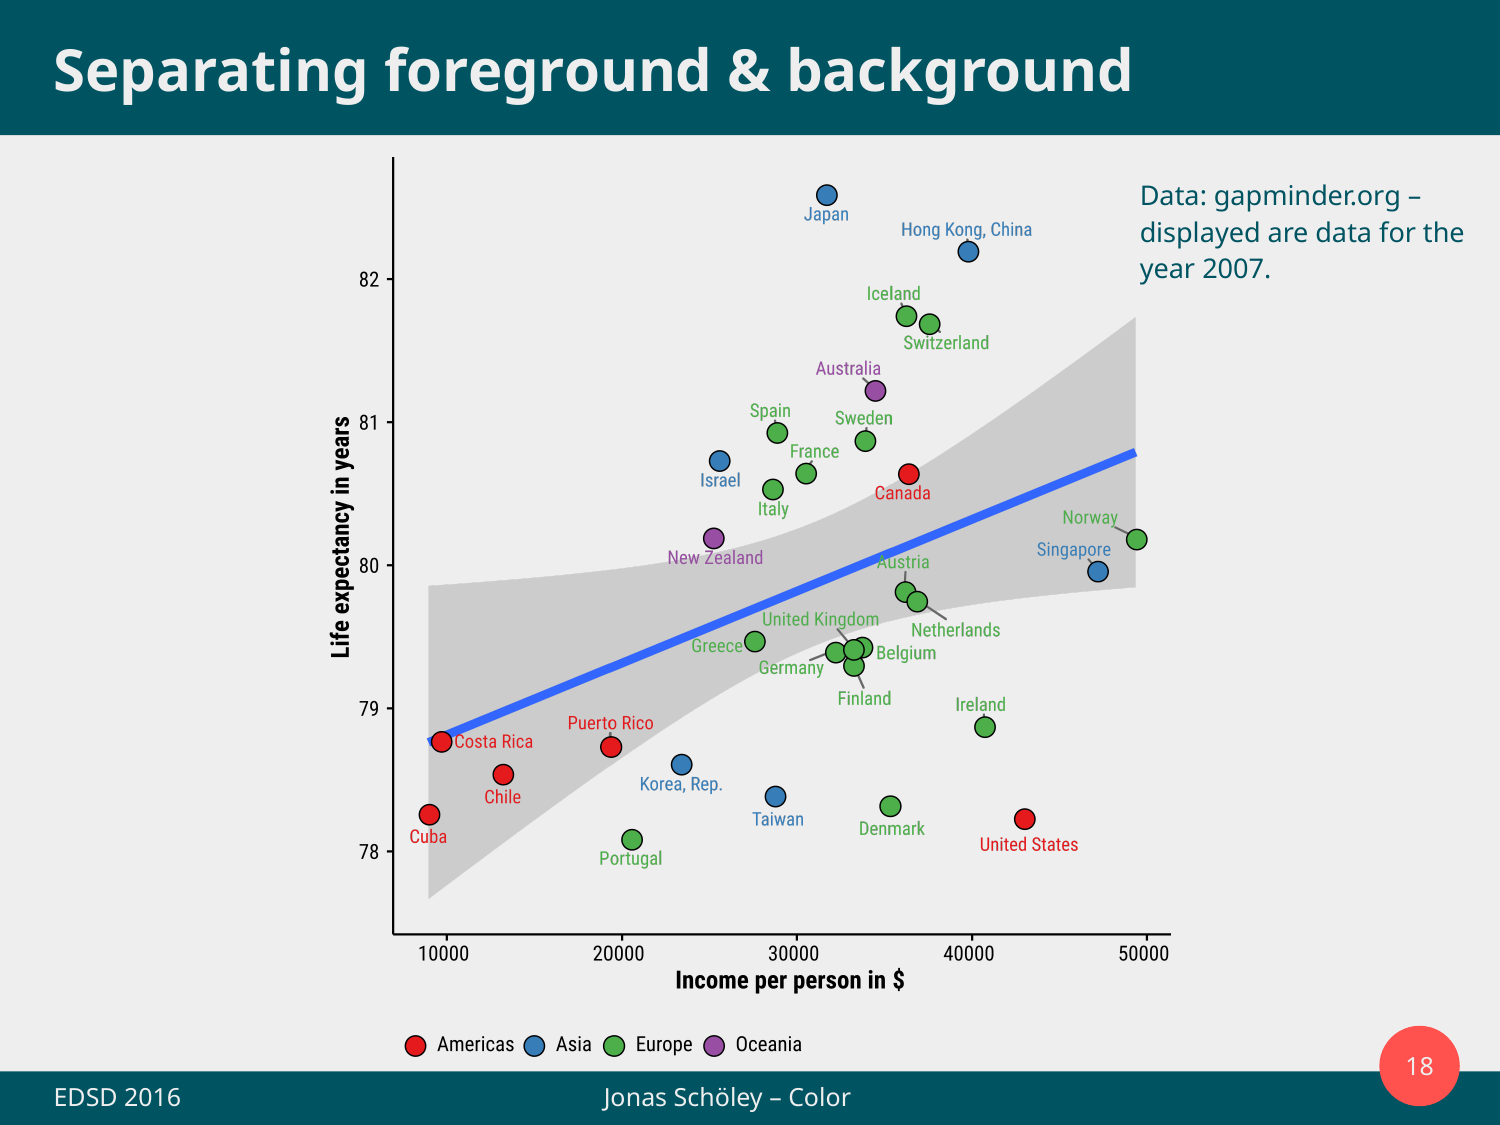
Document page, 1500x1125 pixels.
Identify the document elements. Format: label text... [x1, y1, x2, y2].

picture [329, 157, 1171, 1066]
title Separating foreground & background [53, 0, 1447, 141]
text_box Data: gapminder.org – displayed are data for the year 2007. [1125, 169, 1500, 255]
